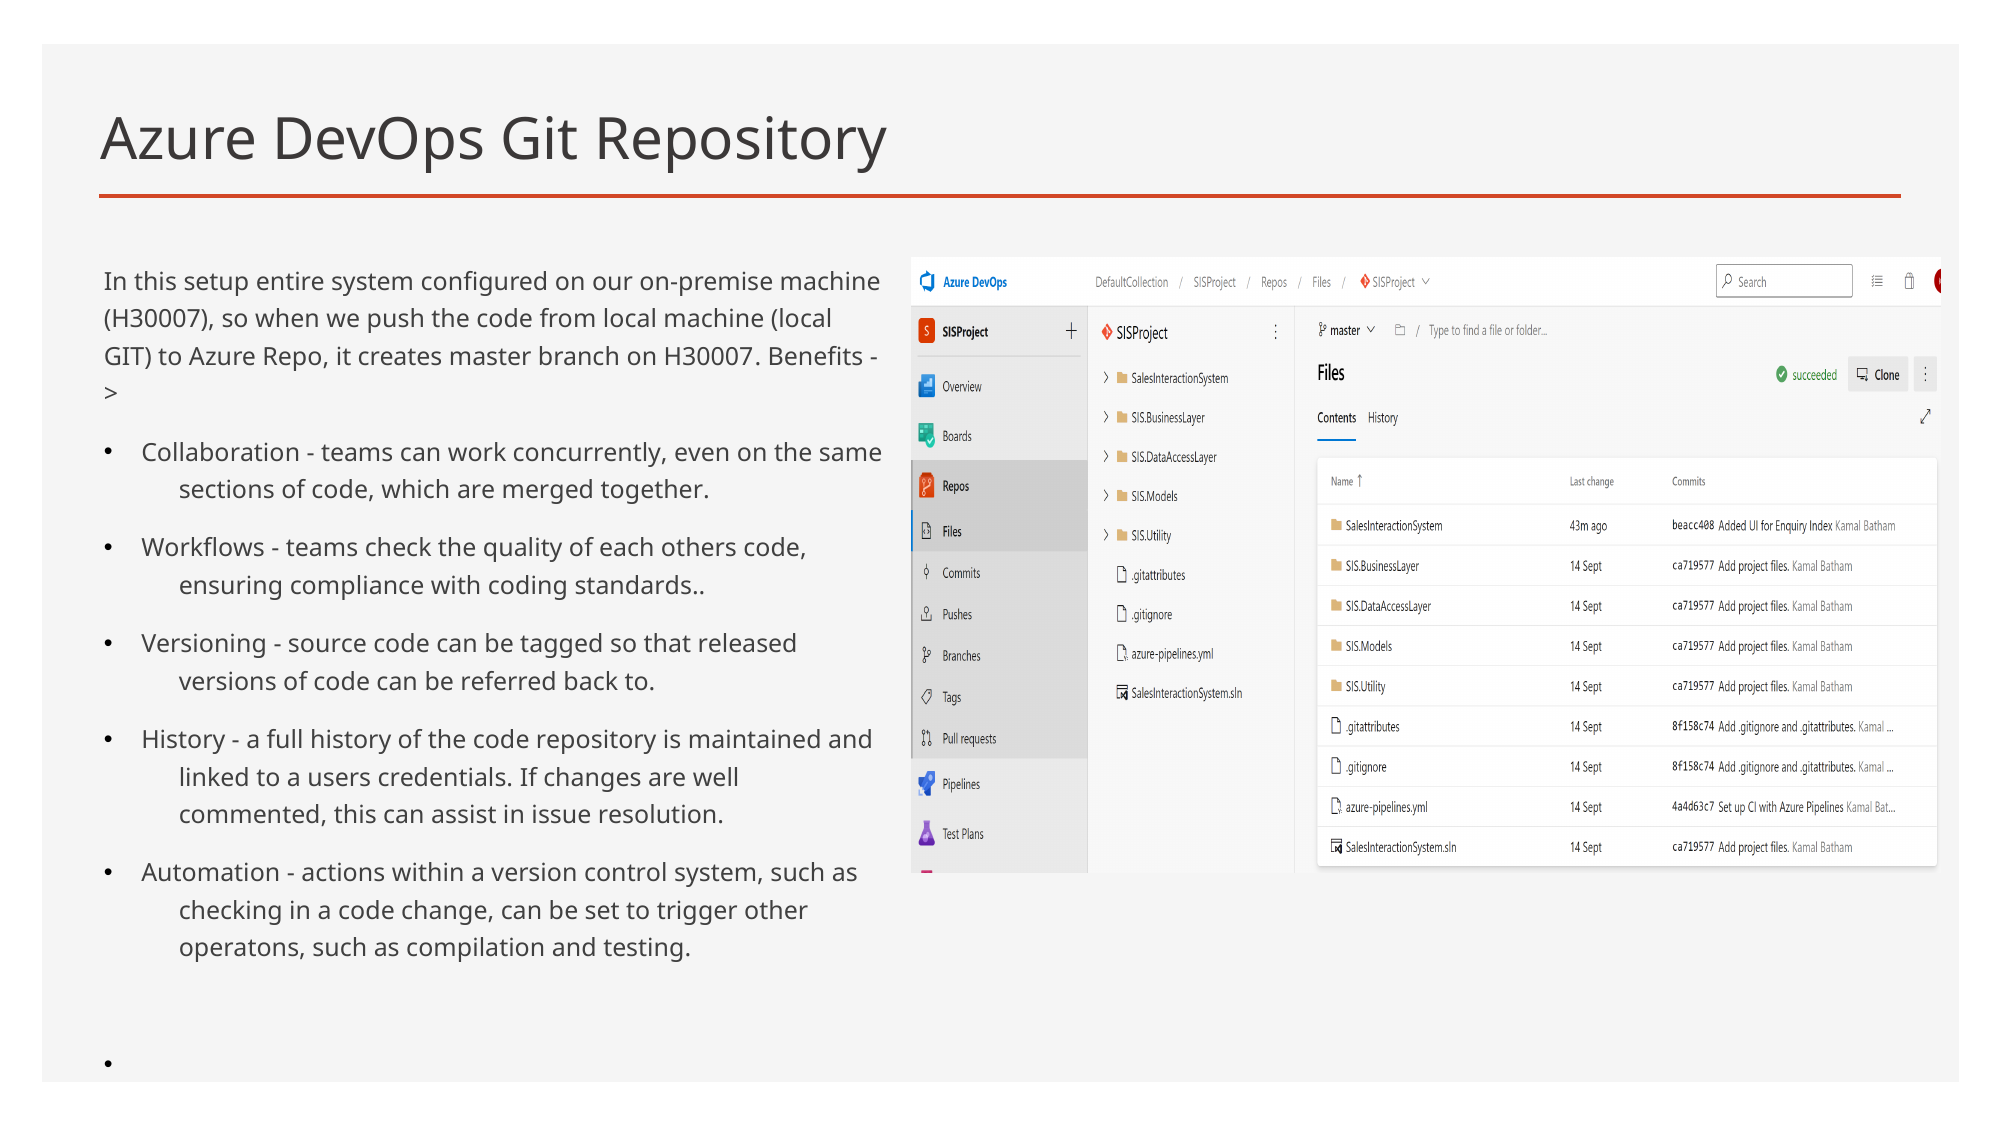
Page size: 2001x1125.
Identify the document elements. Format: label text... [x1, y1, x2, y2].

text_box In this setup entire system configured on our on-premise machine (H30007), so when we push the code from local machine (local GIT) to Azure Repo, it creates master branch on H30007. Benefits -> Collaboration - teams can work concurrently, even on the same sections of code, which are merged together. Workflows - teams check the quality of each others code, ensuring compliance with coding standards.. Versioning - source code can be tagged so that released versions of code can be referred back to. History - a full history of the code repository is maintained and linked to a users credentials. If changes are well commented, this can assist in issue resolution. Automation - actions within a version control system, such as checking in a code change, can be set to trigger other operatons, such as compilation and testing. [88, 250, 904, 1066]
title Azure DevOps Git Repository [85, 73, 1214, 179]
picture [911, 257, 1941, 873]
